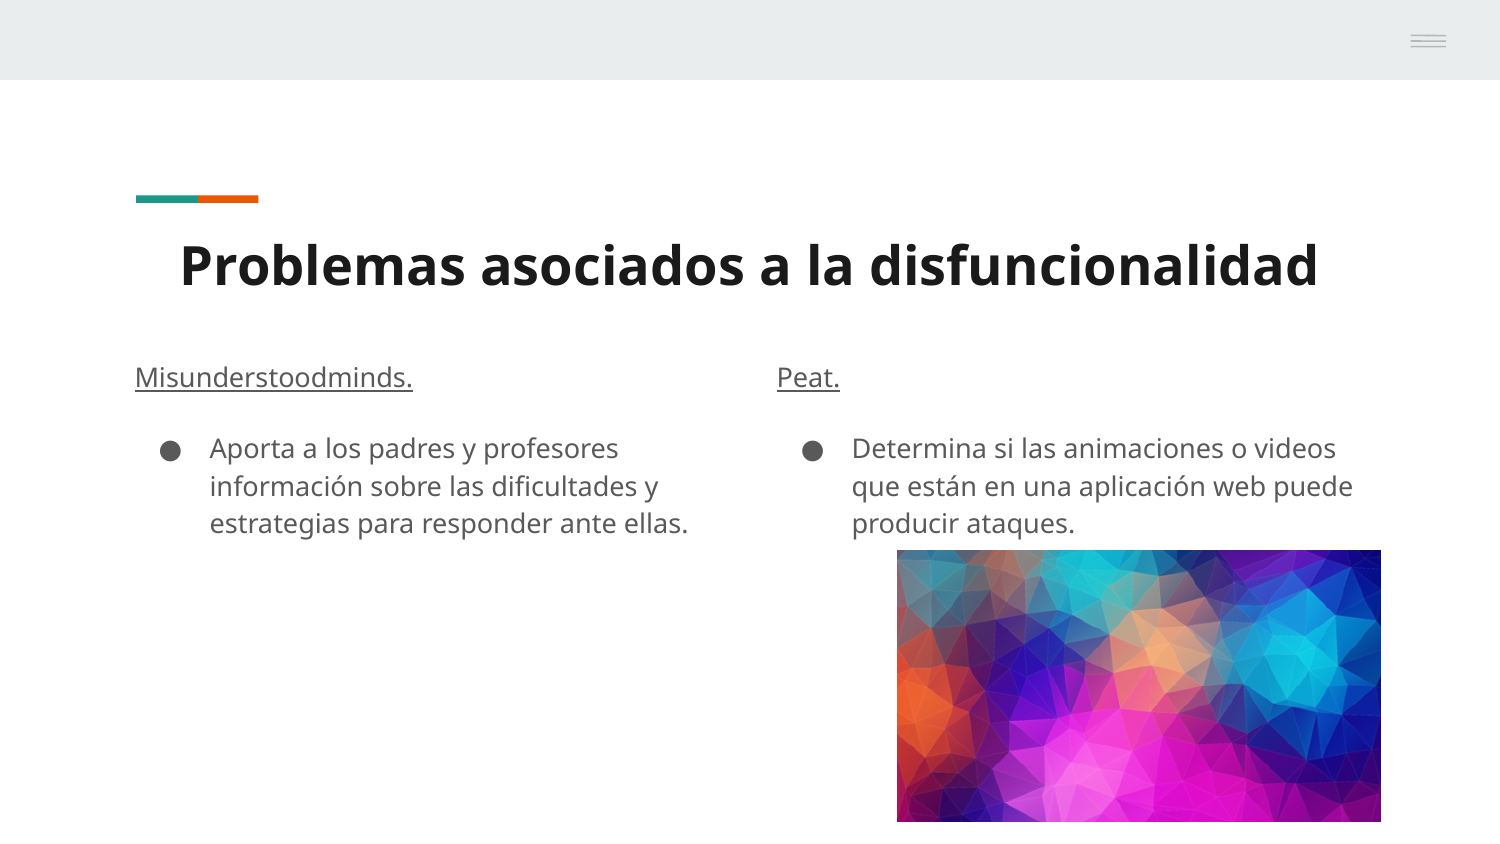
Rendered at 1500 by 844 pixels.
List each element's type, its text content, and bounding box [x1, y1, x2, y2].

list Misunderstoodminds. Aporta a los padres y profesores información sobre las dificultades y estrategias para responder ante ellas. [119, 341, 739, 712]
list Peat. Determina si las animaciones o videos que están en una aplicación web puede producir ataques. [761, 341, 1381, 712]
title Problemas asociados a la disfuncionalidad [119, 216, 1381, 305]
picture [897, 550, 1381, 822]
